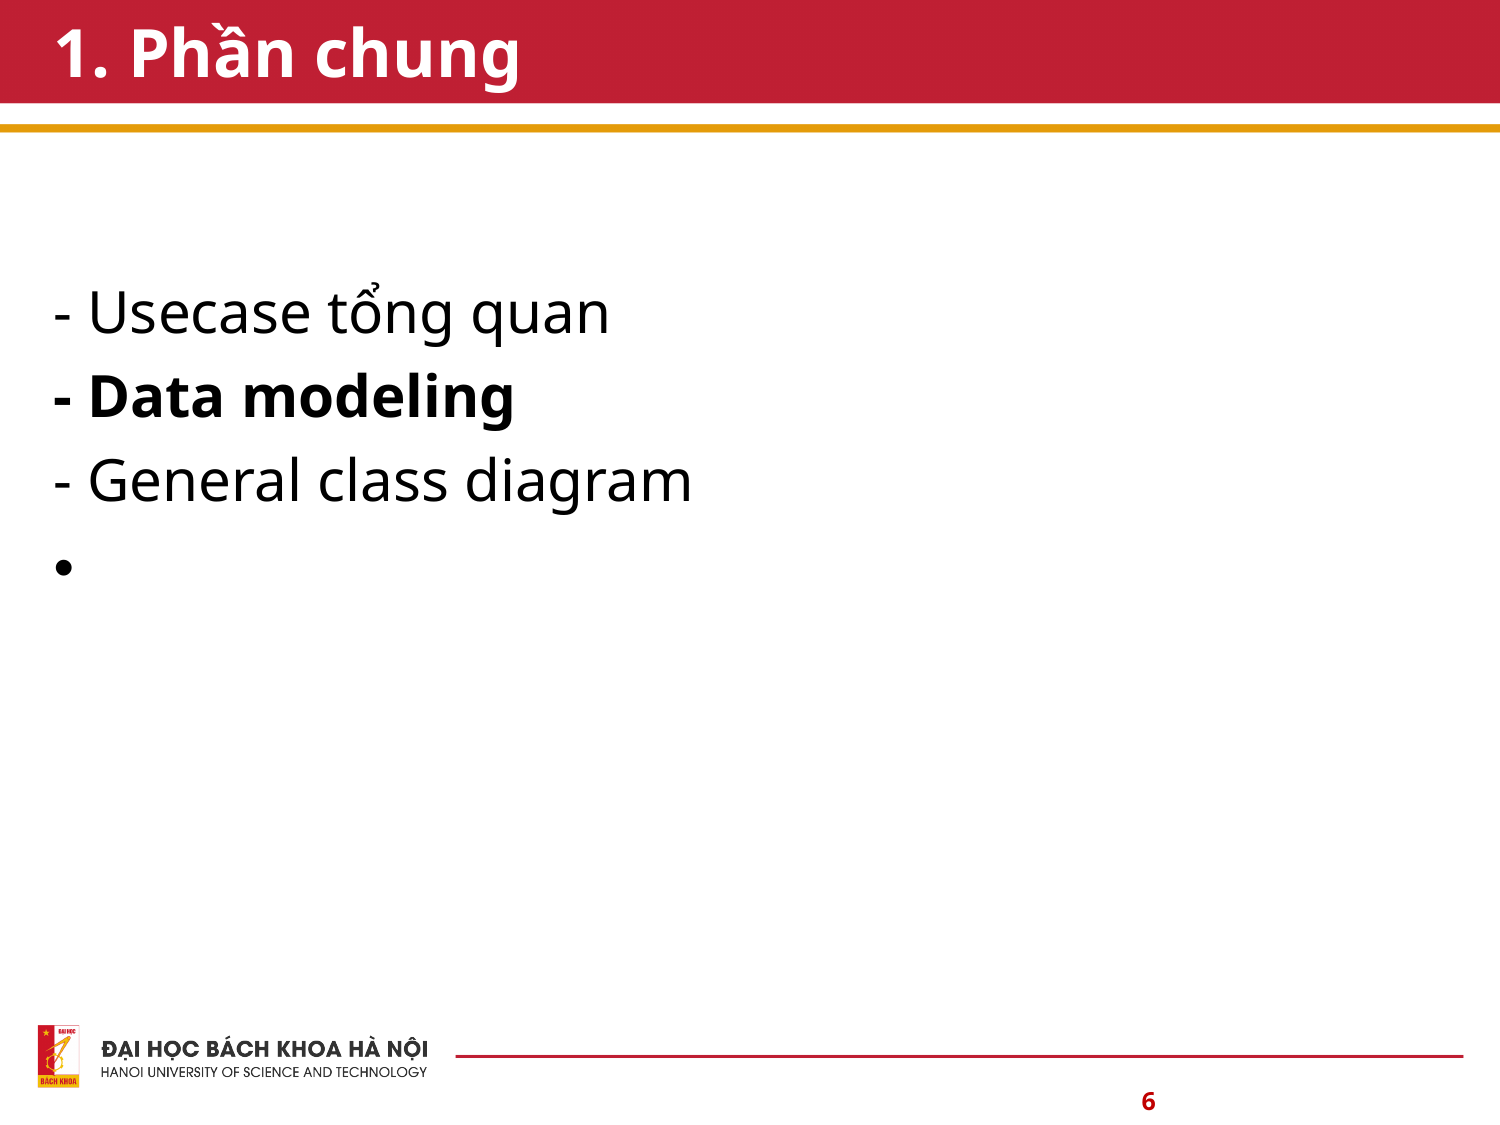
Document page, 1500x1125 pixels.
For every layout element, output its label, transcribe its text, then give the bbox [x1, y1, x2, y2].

list - Usecase tổng quan - Data modeling - General class diagram [38, 276, 1462, 1008]
title 1. Phần chung [38, 12, 1462, 87]
text_box [1126, 1078, 1465, 1125]
